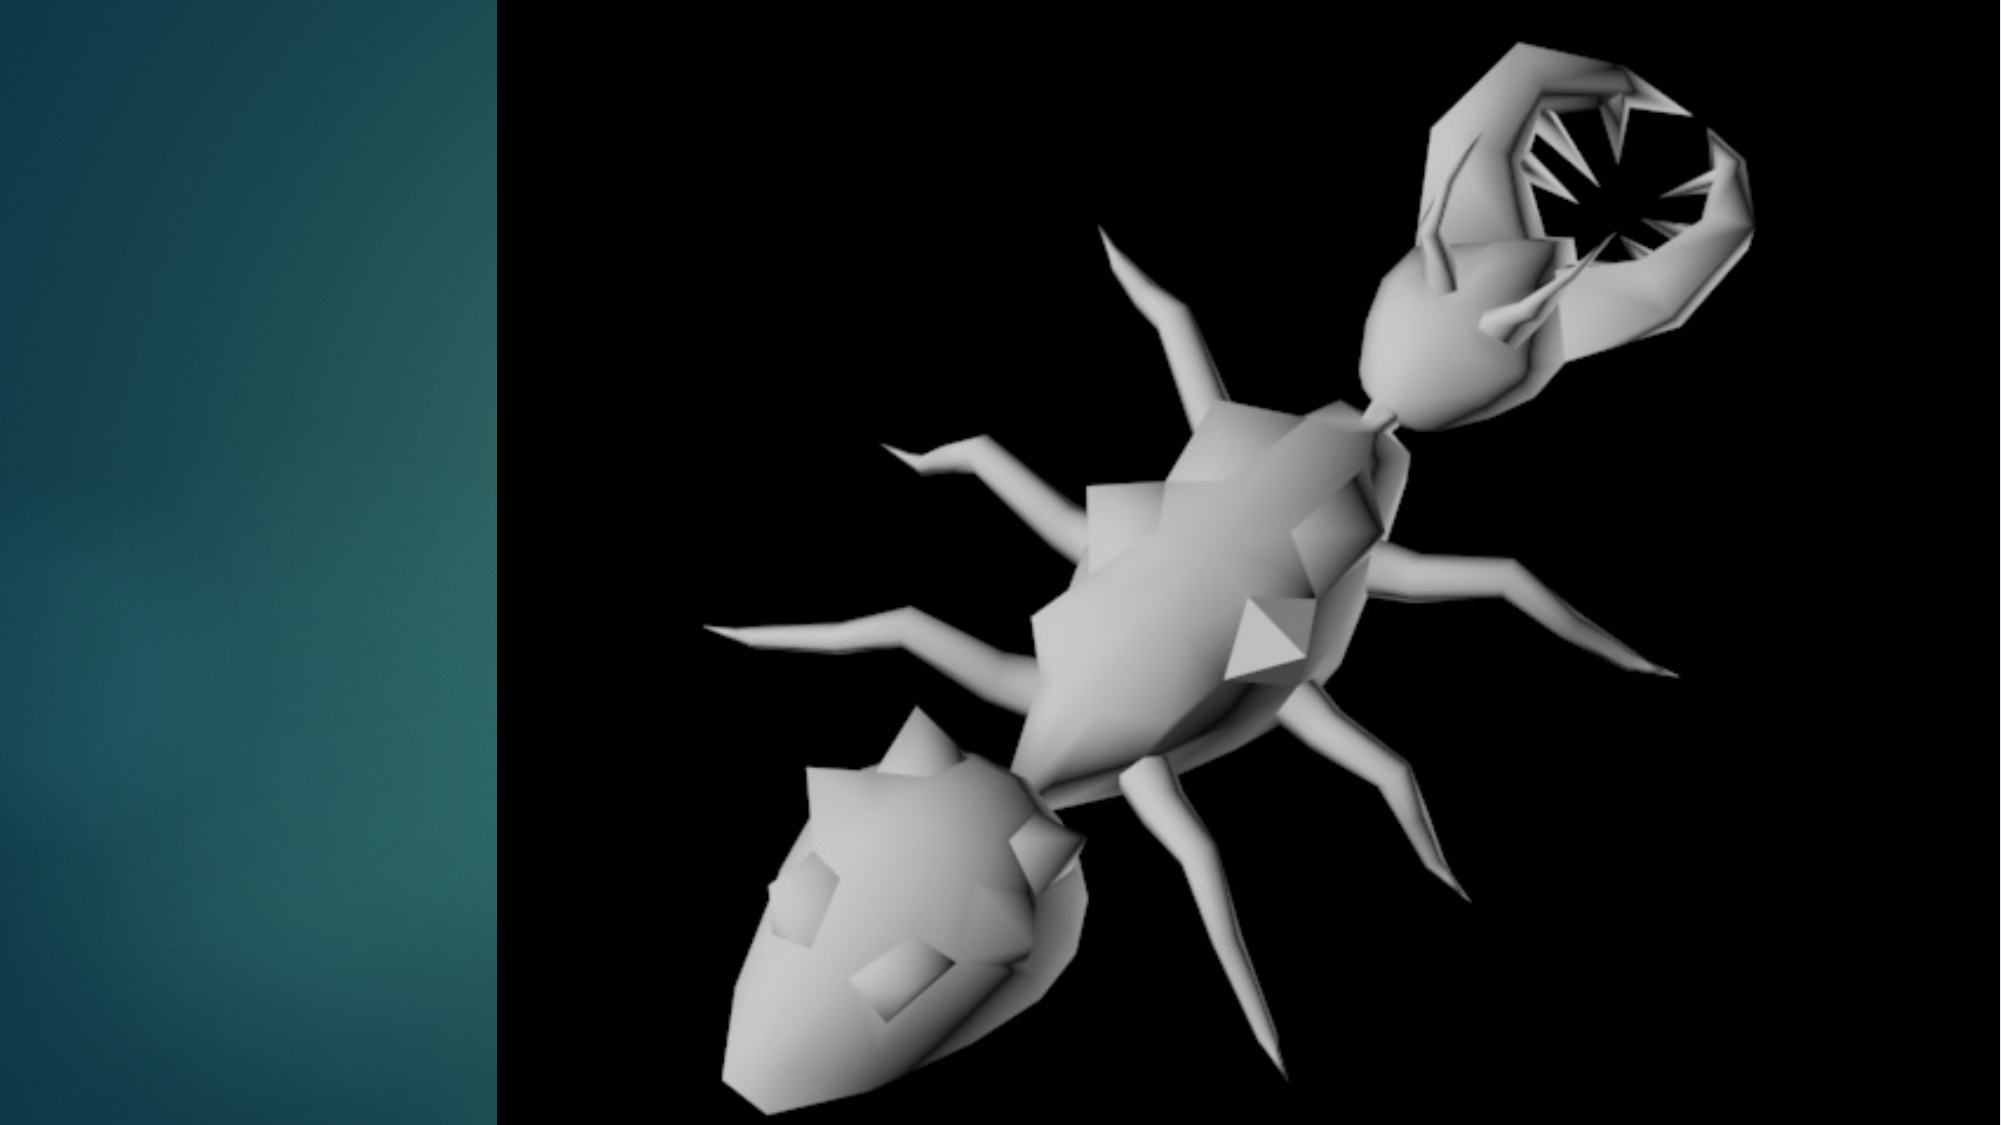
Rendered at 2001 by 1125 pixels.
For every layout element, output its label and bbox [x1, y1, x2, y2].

picture [497, 0, 2000, 1125]
